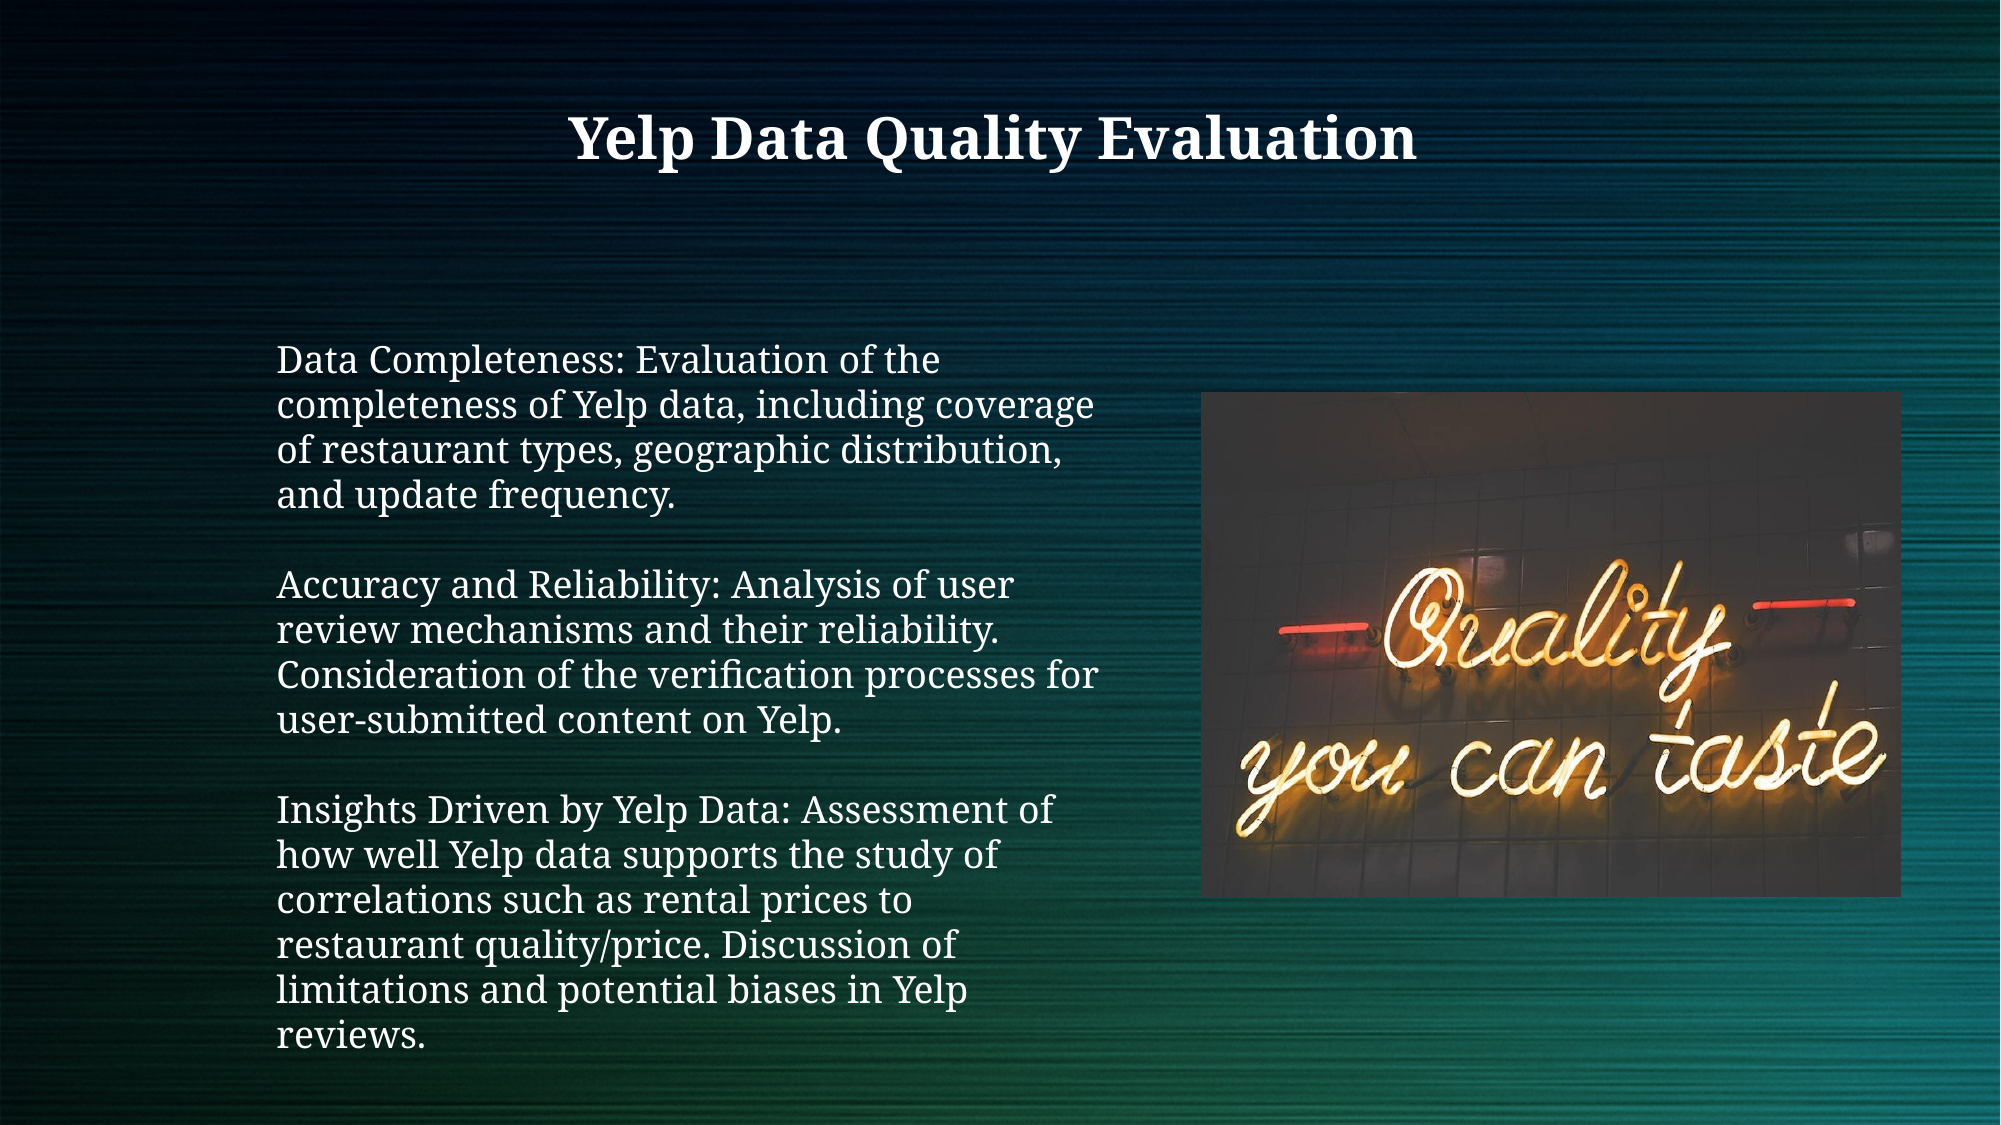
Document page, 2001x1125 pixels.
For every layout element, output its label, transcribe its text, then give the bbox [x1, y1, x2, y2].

text_box Data Completeness: Evaluation of the completeness of Yelp data, including coverage of restaurant types, geographic distribution, and update frequency. Accuracy and Reliability: Analysis of user review mechanisms and their reliability. Consideration of the verification processes for user-submitted content on Yelp. Insights Driven by Yelp Data: Assessment of how well Yelp data supports the study of correlations such as rental prices to restaurant quality/price. Discussion of limitations and potential biases in Yelp reviews. [261, 328, 1126, 1025]
picture [1201, 392, 1901, 897]
text_box Yelp Data Quality Evaluation [553, 93, 1675, 180]
